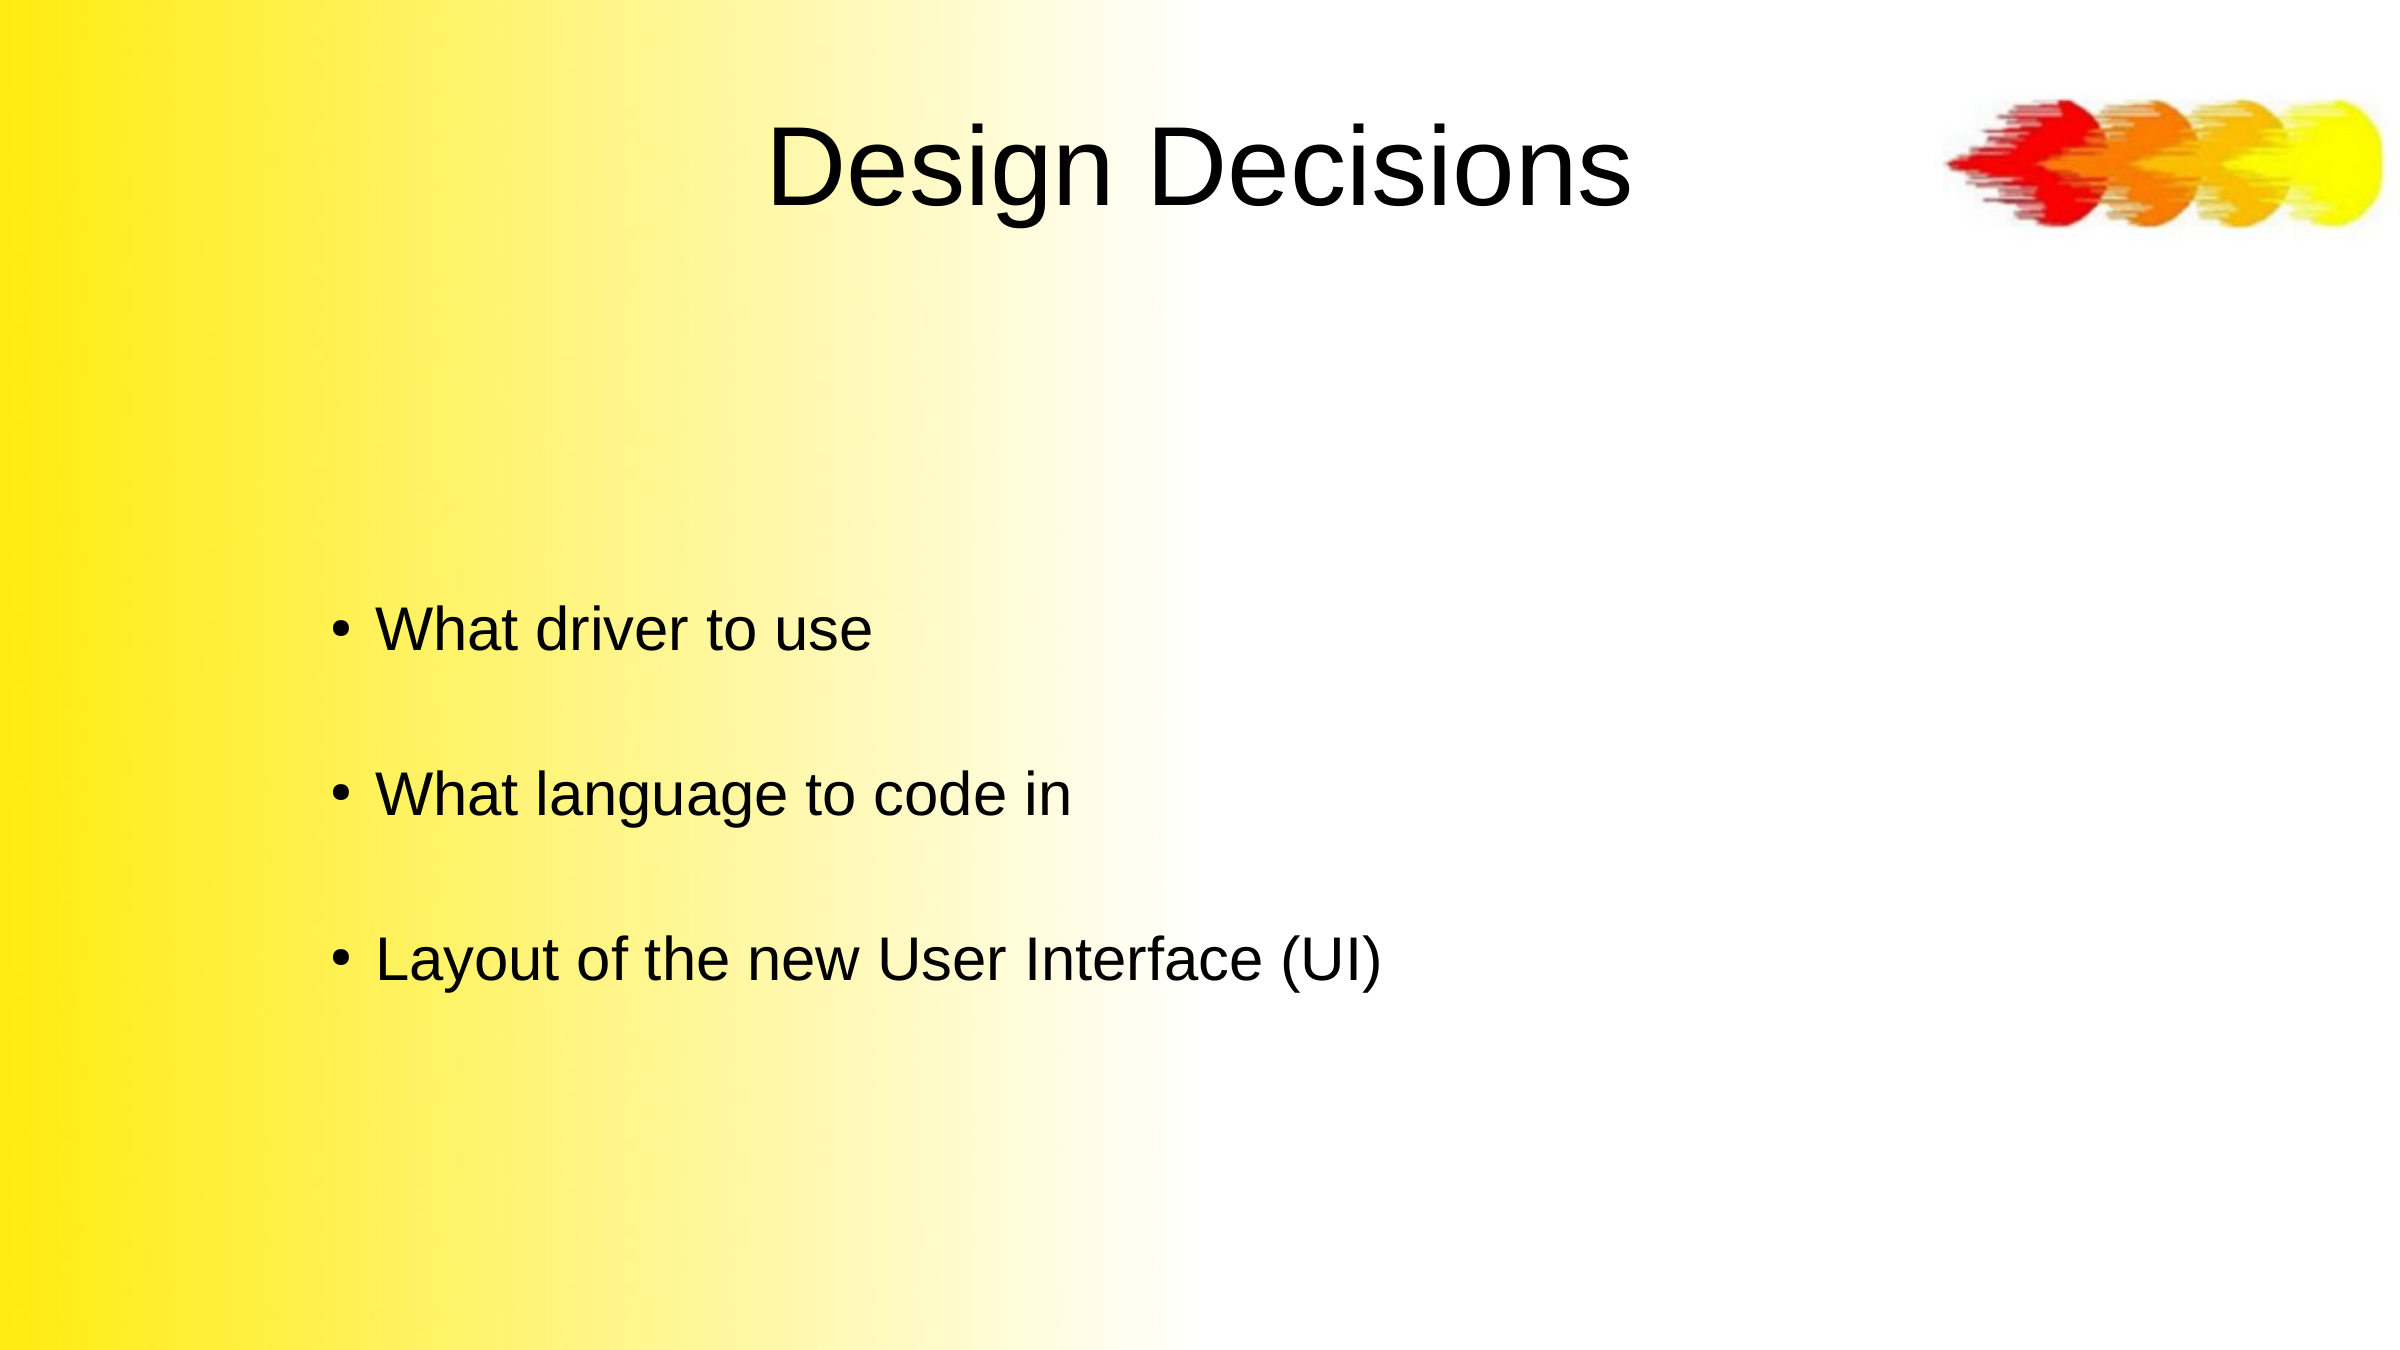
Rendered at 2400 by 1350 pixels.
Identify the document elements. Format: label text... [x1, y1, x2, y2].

title Design Decisions [120, 53, 2280, 280]
picture [0, 0, 2400, 1350]
list What driver to use What language to code in Layout of the new User Interface (UI) [315, 526, 2280, 997]
